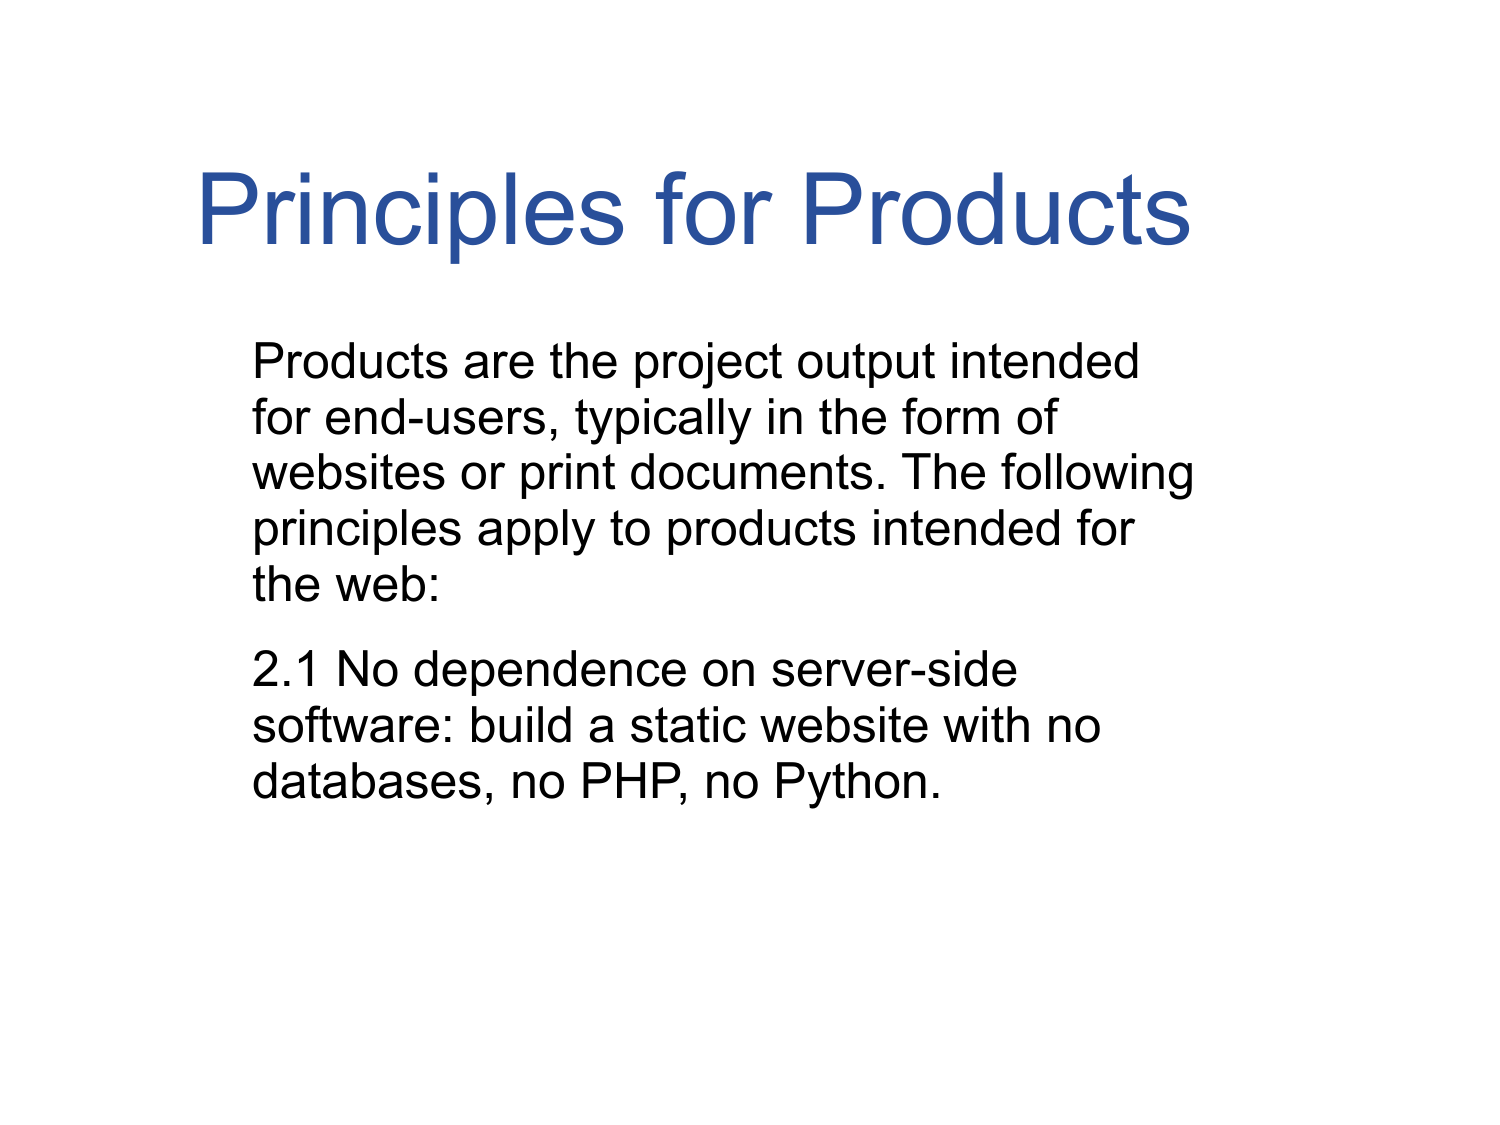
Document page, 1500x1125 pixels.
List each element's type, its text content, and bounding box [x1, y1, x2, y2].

title Principles for Products [181, 115, 1209, 304]
list Products are the project output intended for end-users, typically in the form of websites or print documents. The following principles apply to products intended for the web: 2.1 No dependence on server-side software: build a static website with no databases, no PHP, no Python. [181, 333, 1209, 1015]
